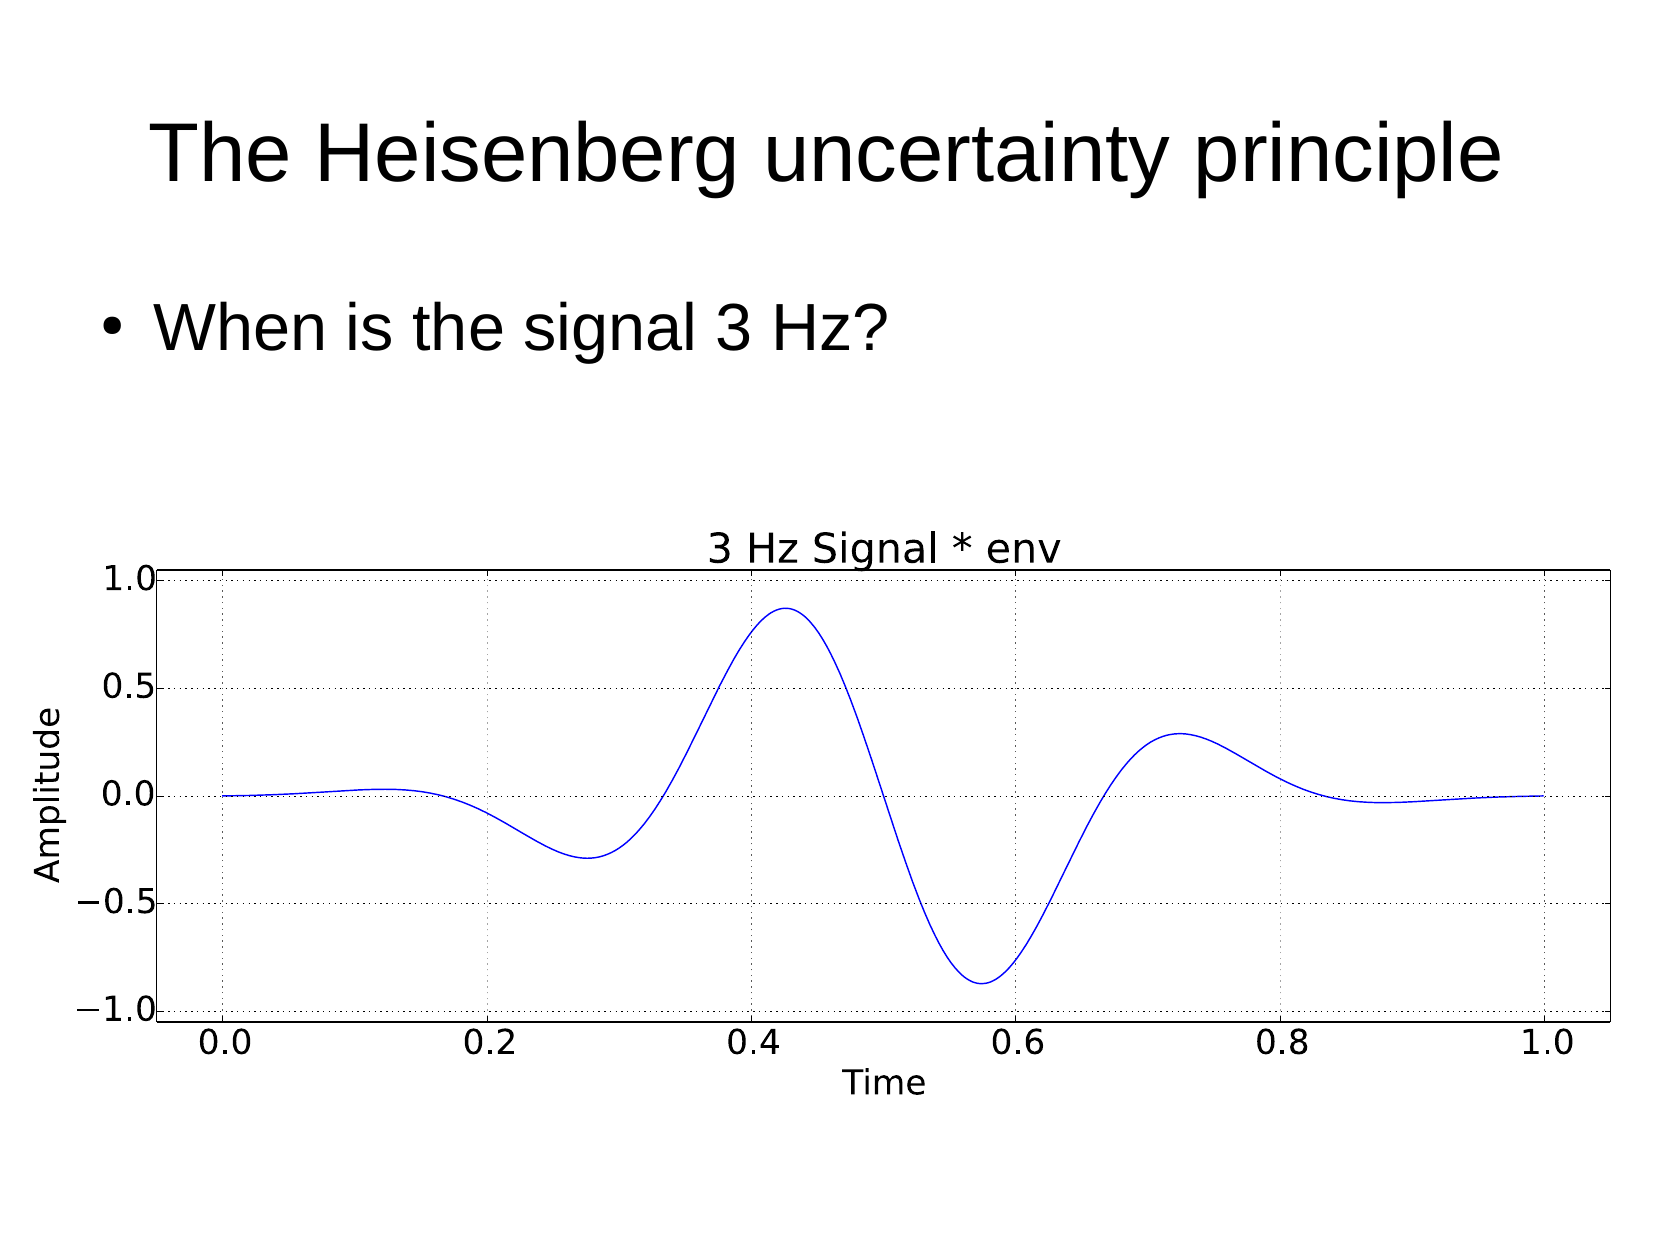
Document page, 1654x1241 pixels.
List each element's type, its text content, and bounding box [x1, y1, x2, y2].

title The Heisenberg uncertainty principle [82, 49, 1571, 257]
list When is the signal 3 Hz? [82, 290, 1571, 495]
picture [7, 495, 1653, 1116]
